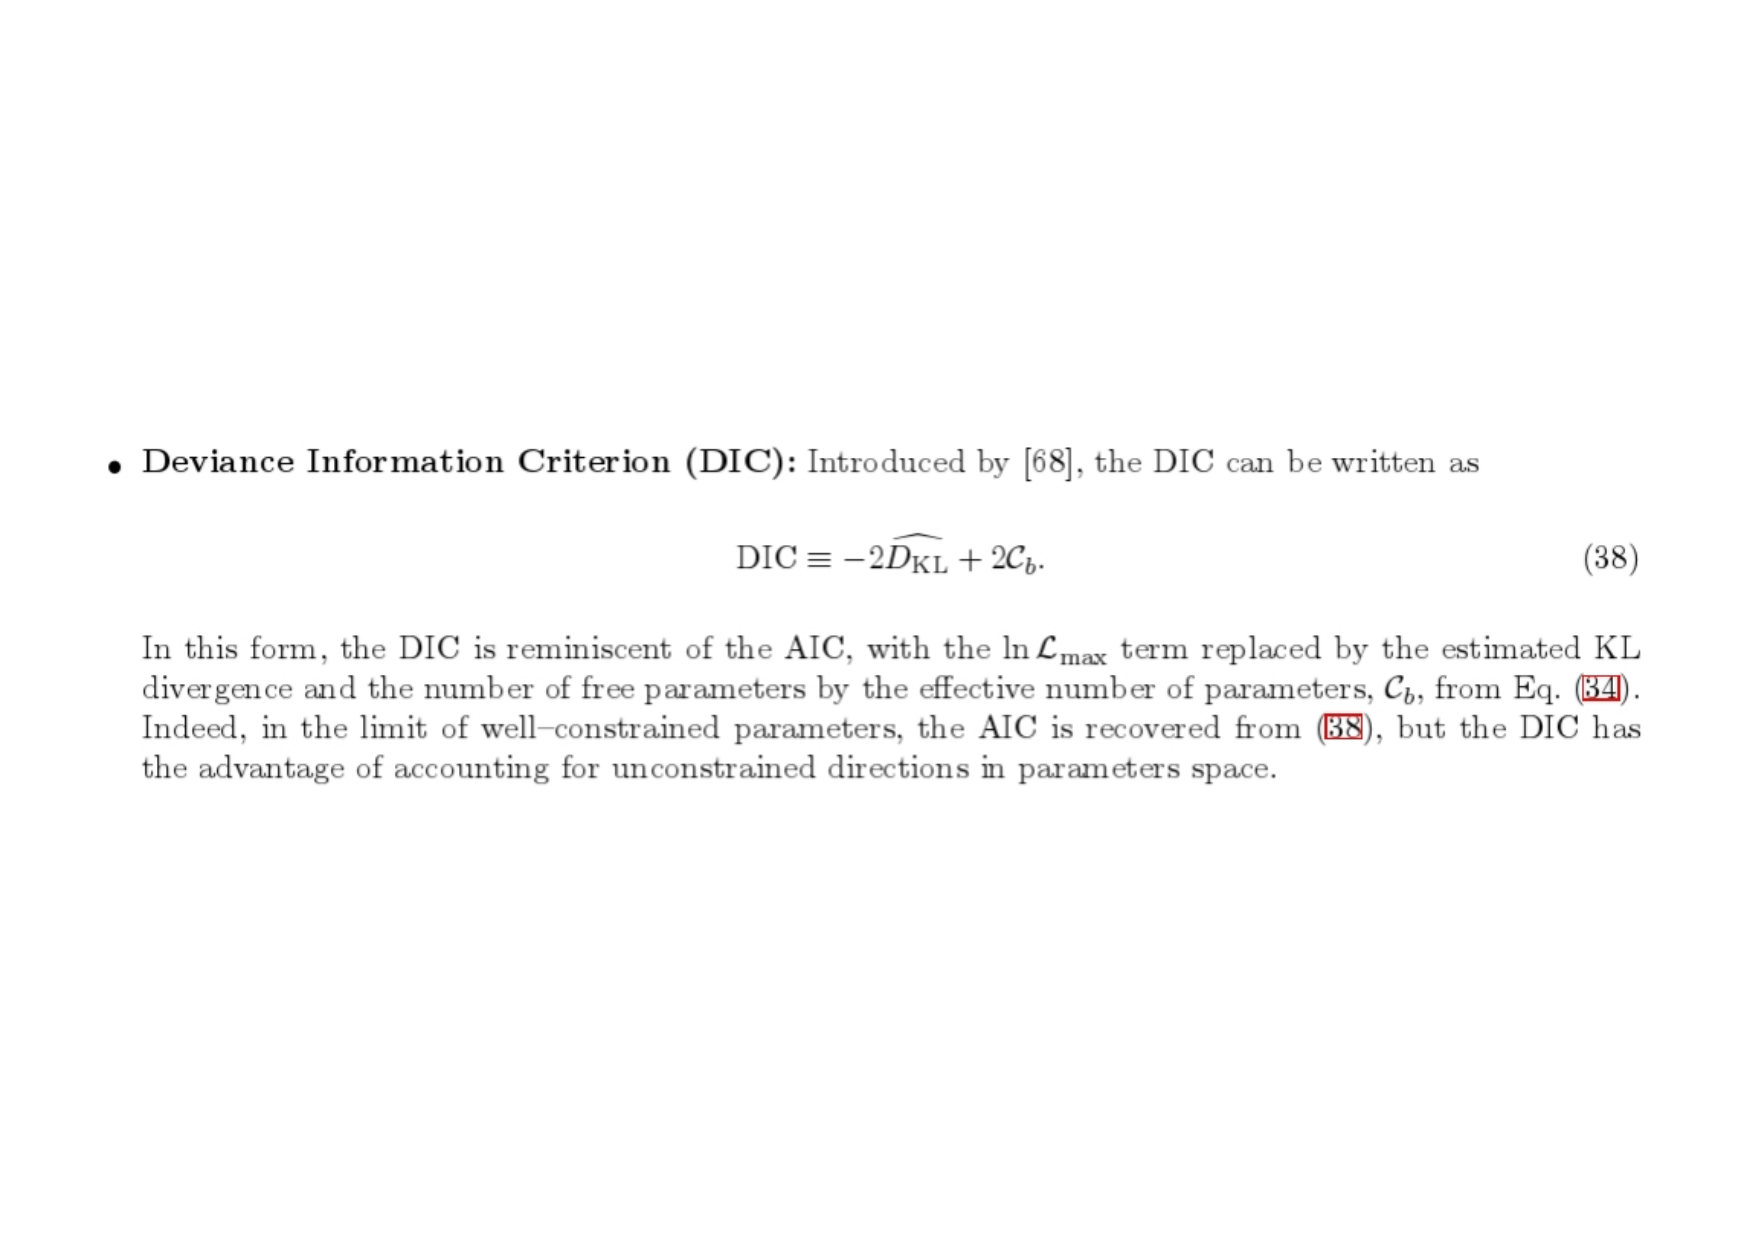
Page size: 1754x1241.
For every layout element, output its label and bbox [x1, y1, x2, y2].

picture [66, 431, 1703, 816]
